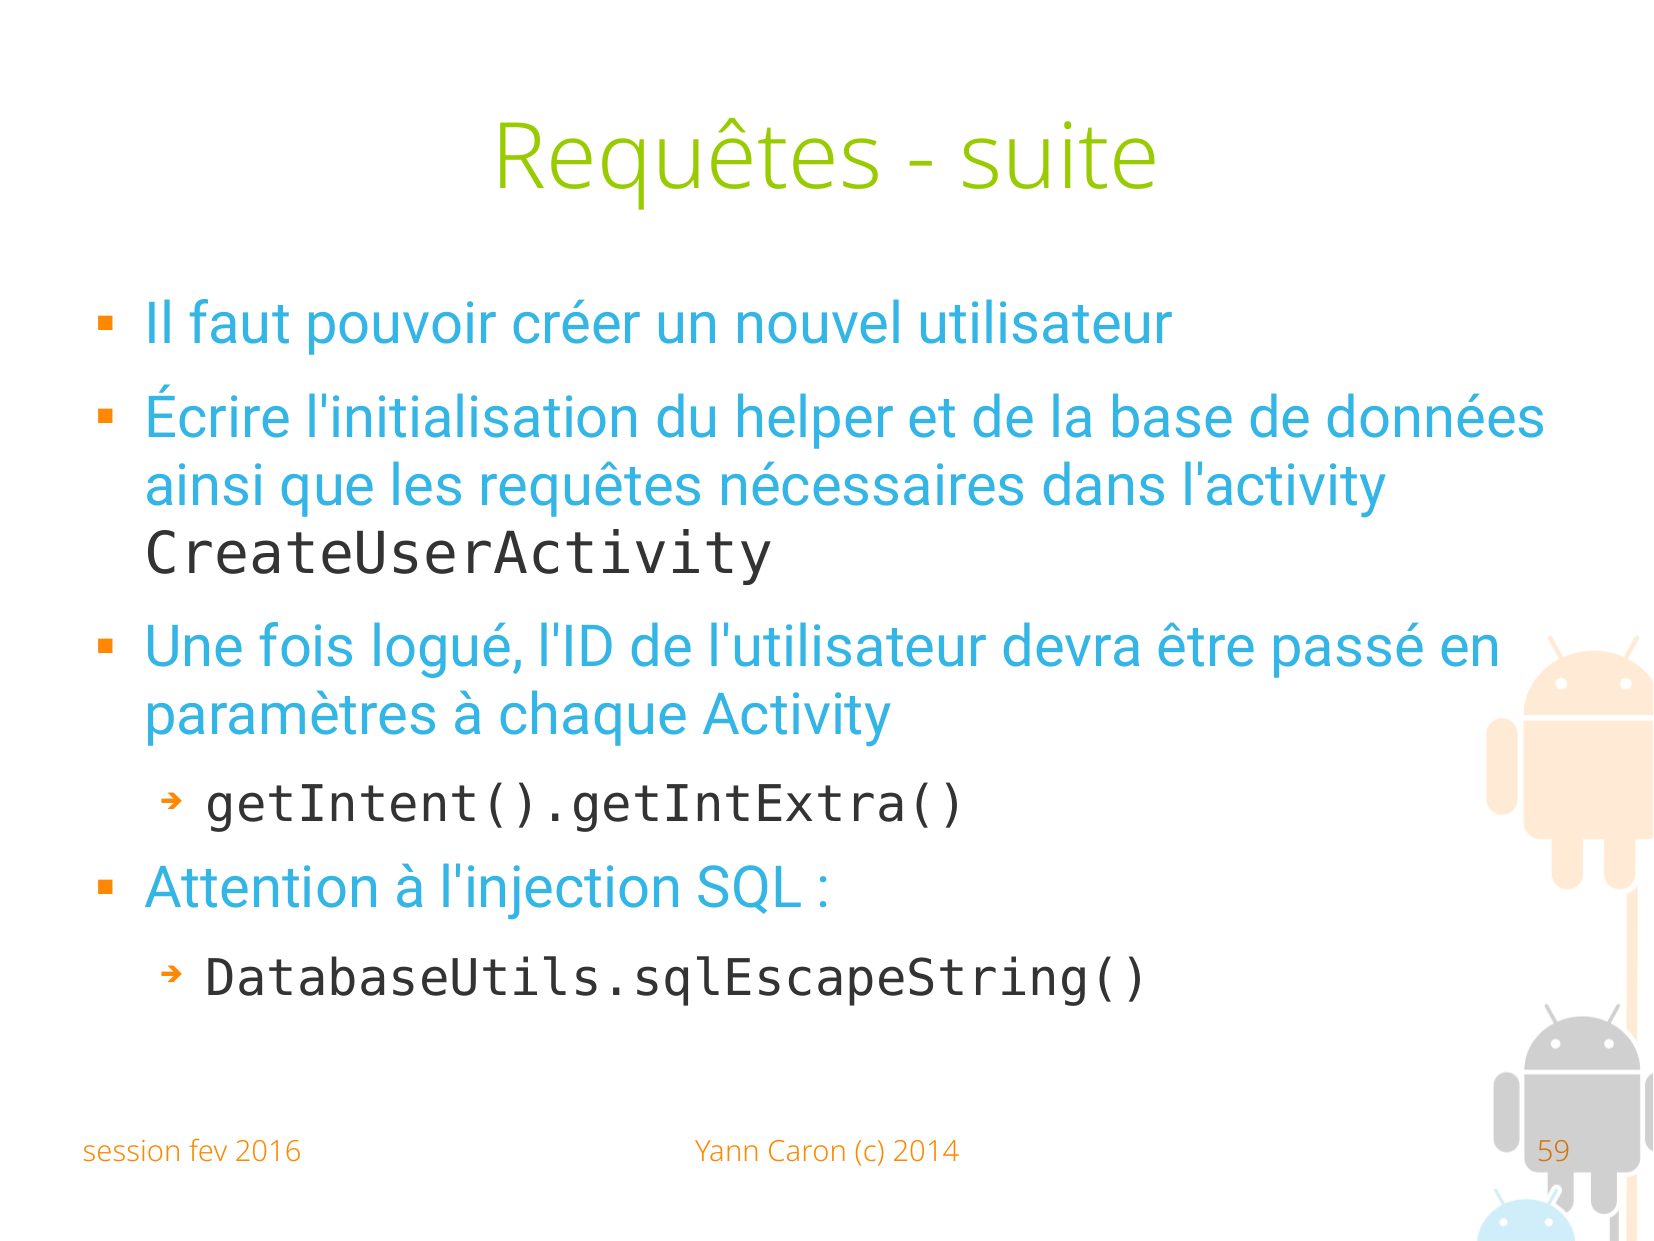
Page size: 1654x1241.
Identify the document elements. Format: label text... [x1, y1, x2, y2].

list Il faut pouvoir créer un nouvel utilisateur Écrire l'initialisation du helper et de la base de données ainsi que les requêtes nécessaires dans l'activity CreateUserActivity Une fois logué, l'ID de l'utilisateur devra être passé en paramètres à chaque Activity getIntent().getIntExtra() Attention à l'injection SQL : DatabaseUtils.sqlEscapeString() [82, 290, 1571, 1010]
picture [240, 423, 1654, 1241]
title Requêtes - suite [82, 49, 1571, 257]
